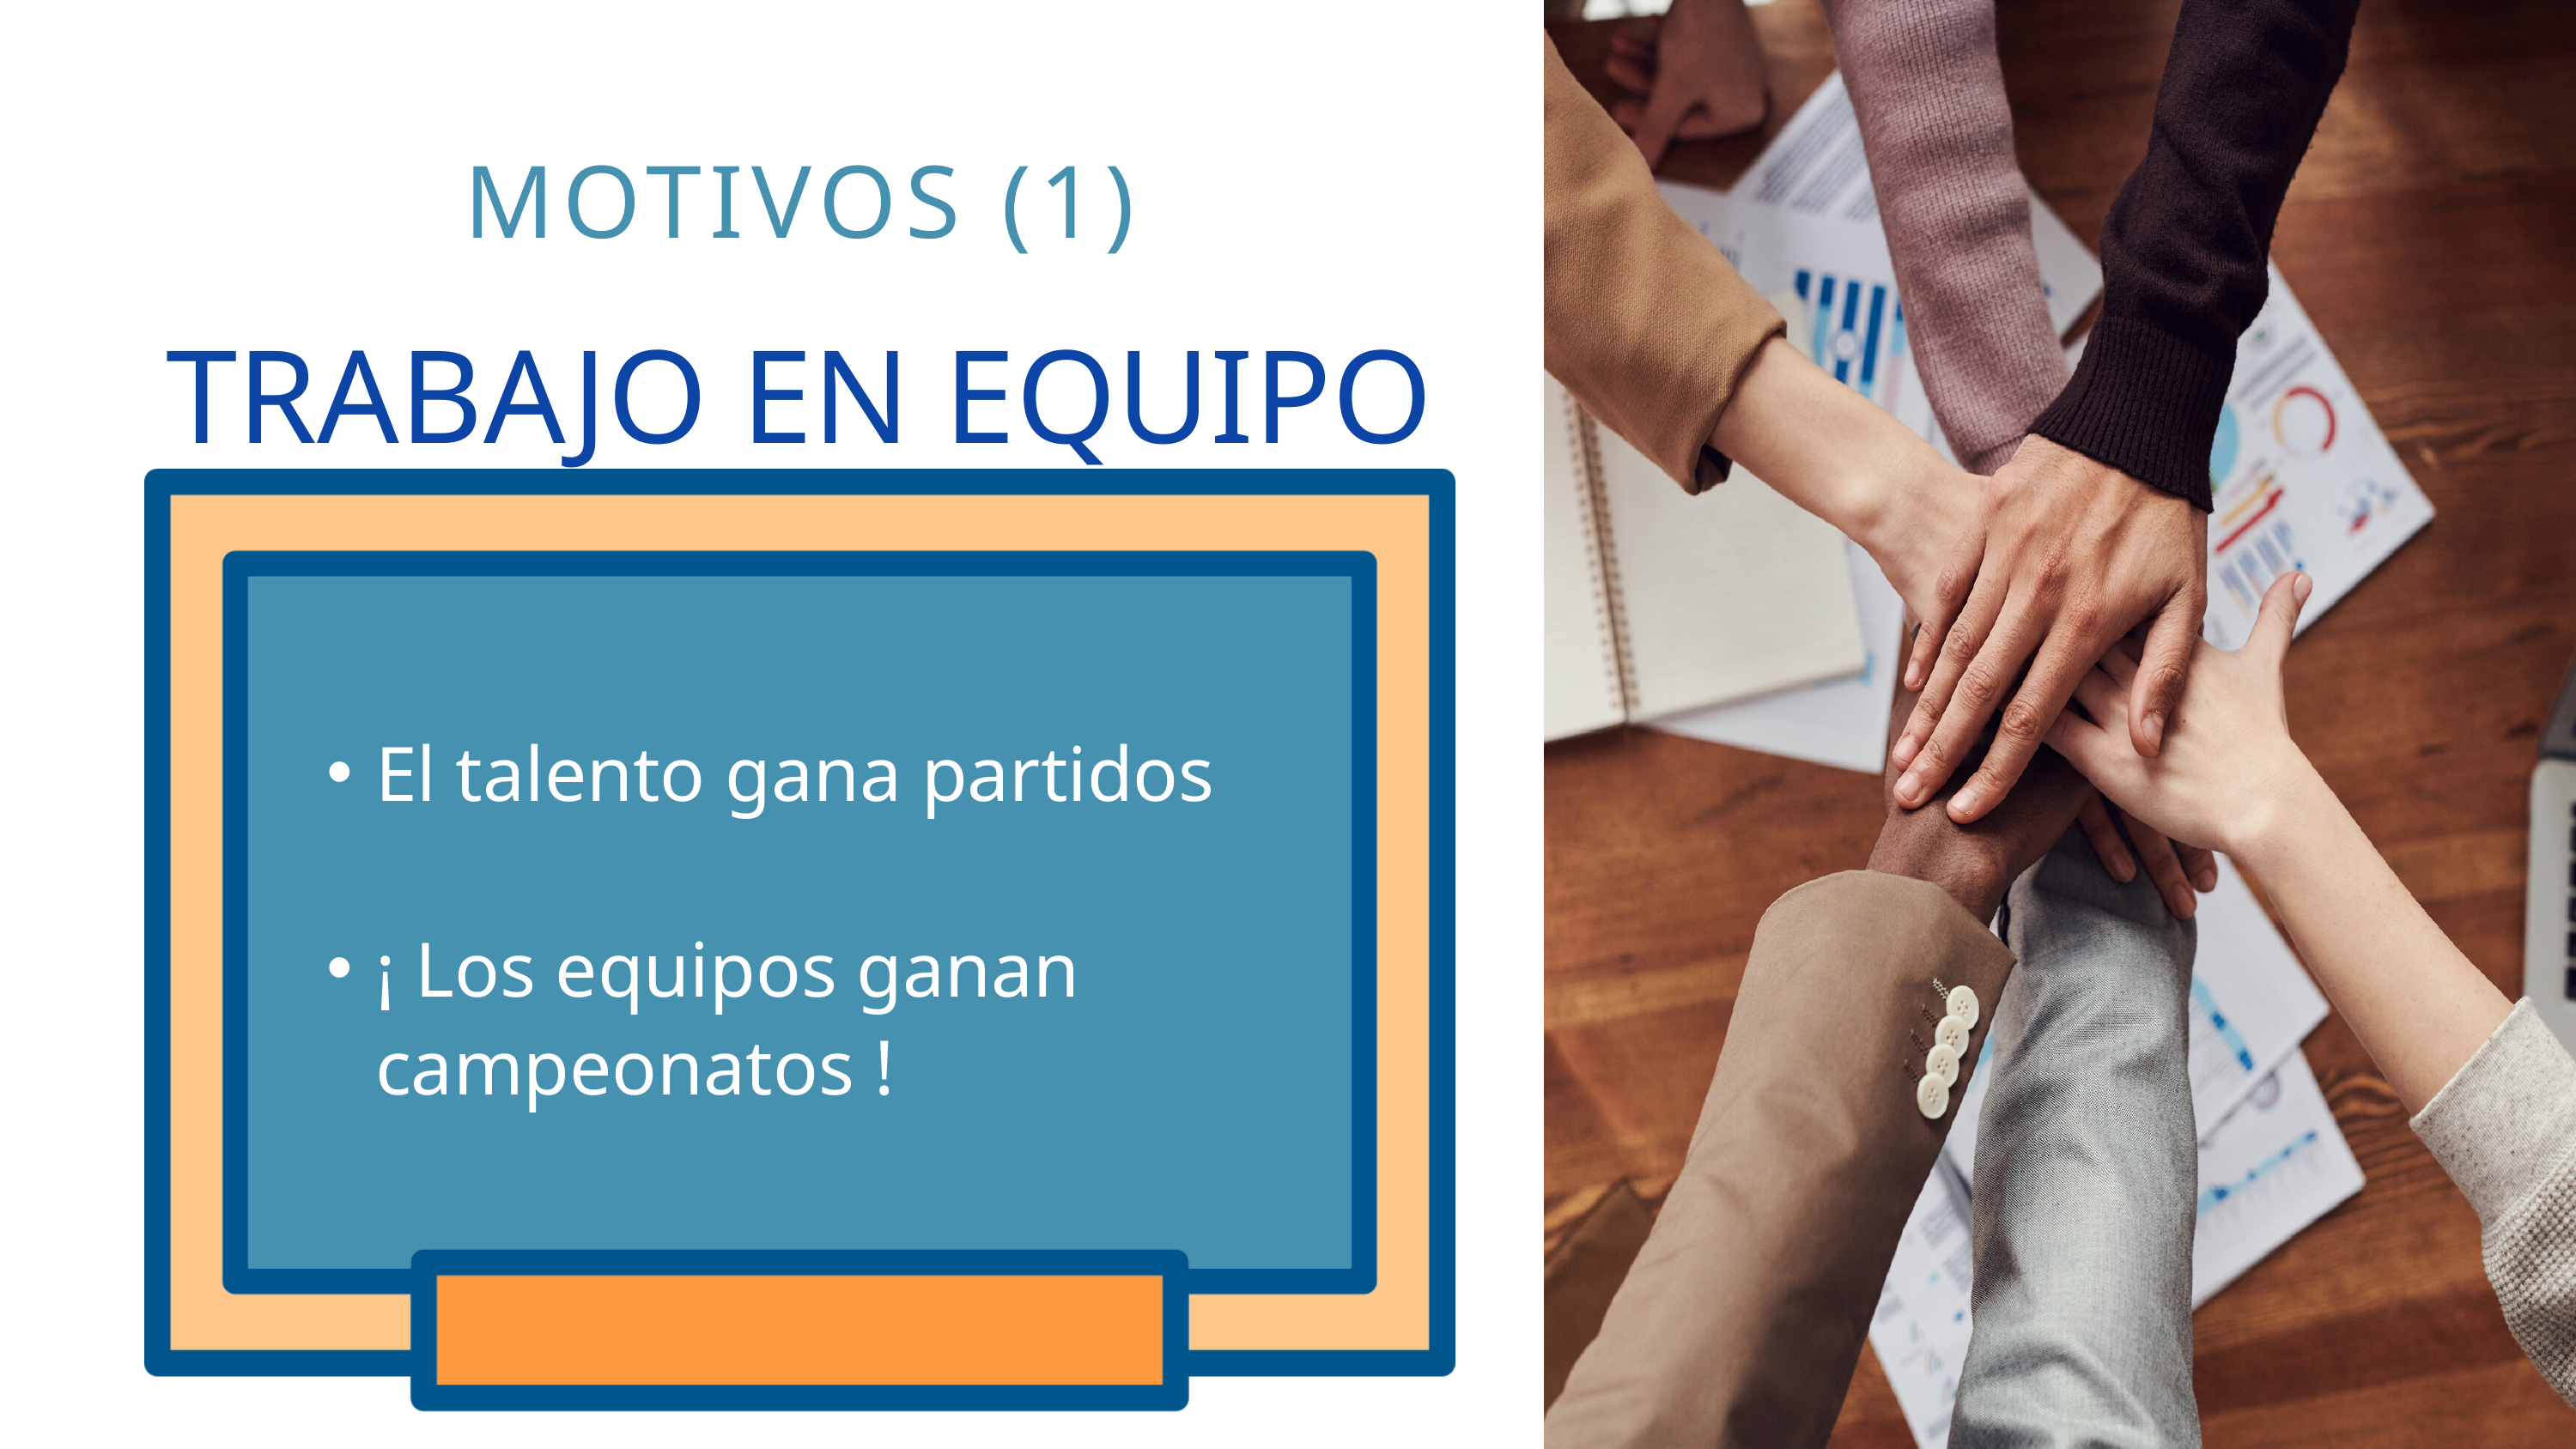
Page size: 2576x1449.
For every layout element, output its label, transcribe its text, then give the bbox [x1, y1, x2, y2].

text_box TRABAJO EN EQUIPO [47, 314, 1544, 470]
text_box El talento gana partidos ¡ Los equipos ganan campeonatos ! [277, 718, 1322, 1110]
text_box MOTIVOS (1) [204, 158, 1395, 259]
picture [1544, 0, 2576, 1449]
picture [144, 469, 1455, 1412]
